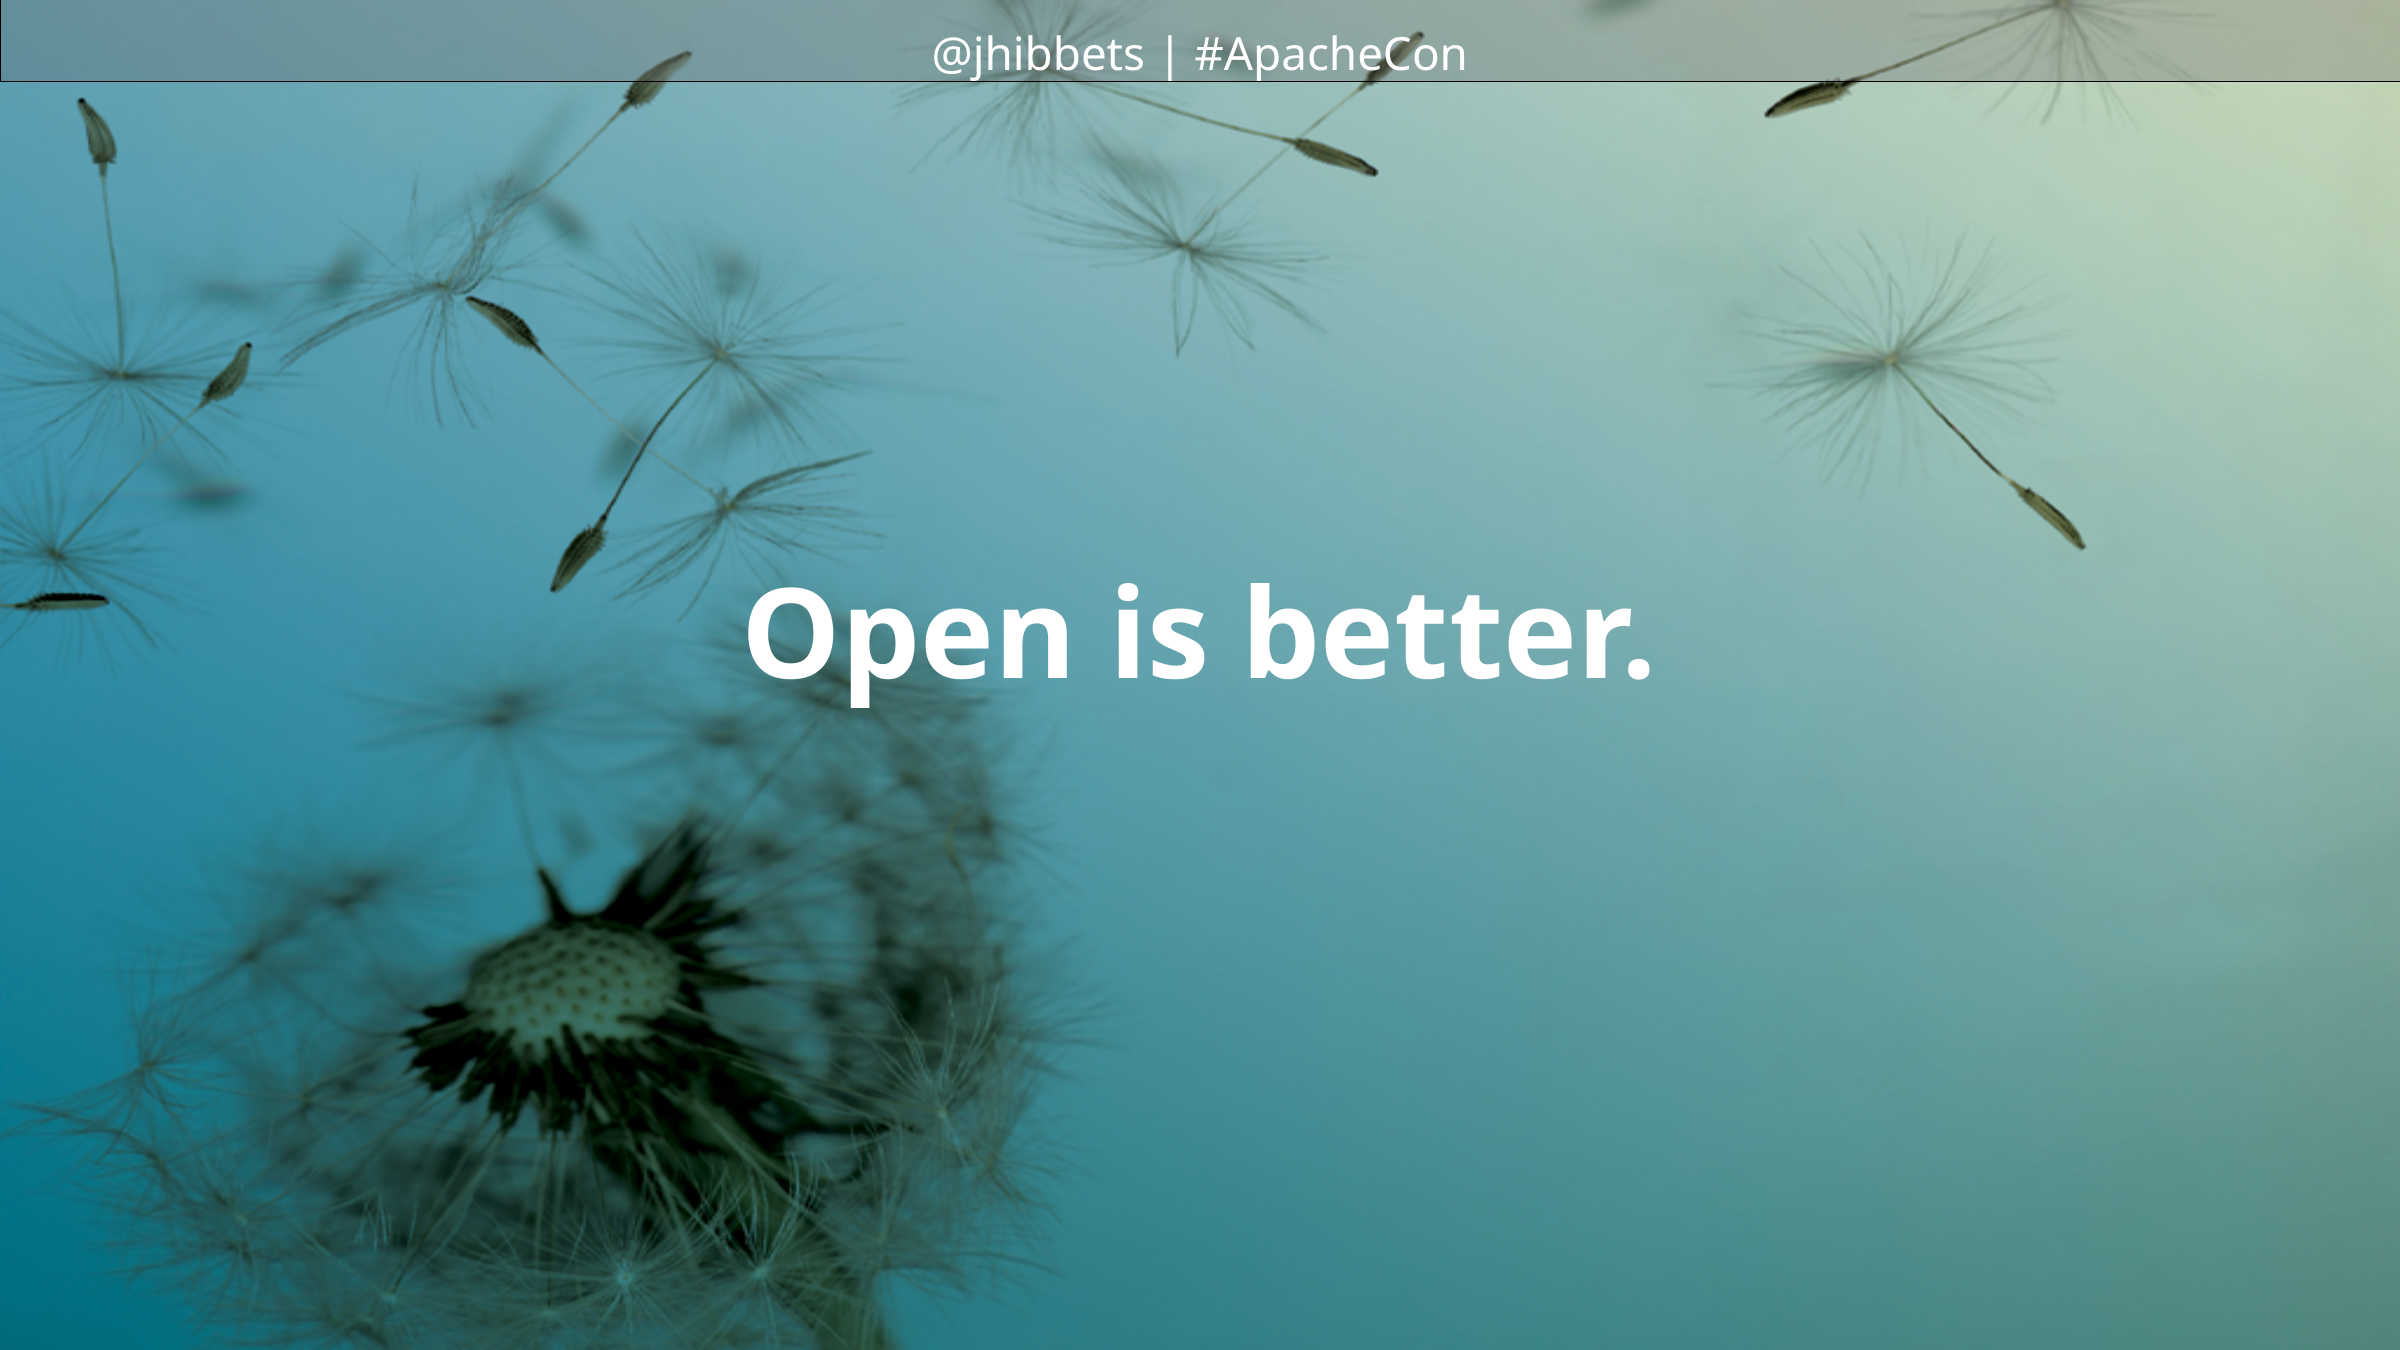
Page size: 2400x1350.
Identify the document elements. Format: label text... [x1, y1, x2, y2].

text_box Open is better. [120, 53, 2281, 1207]
picture [0, 82, 2400, 1350]
